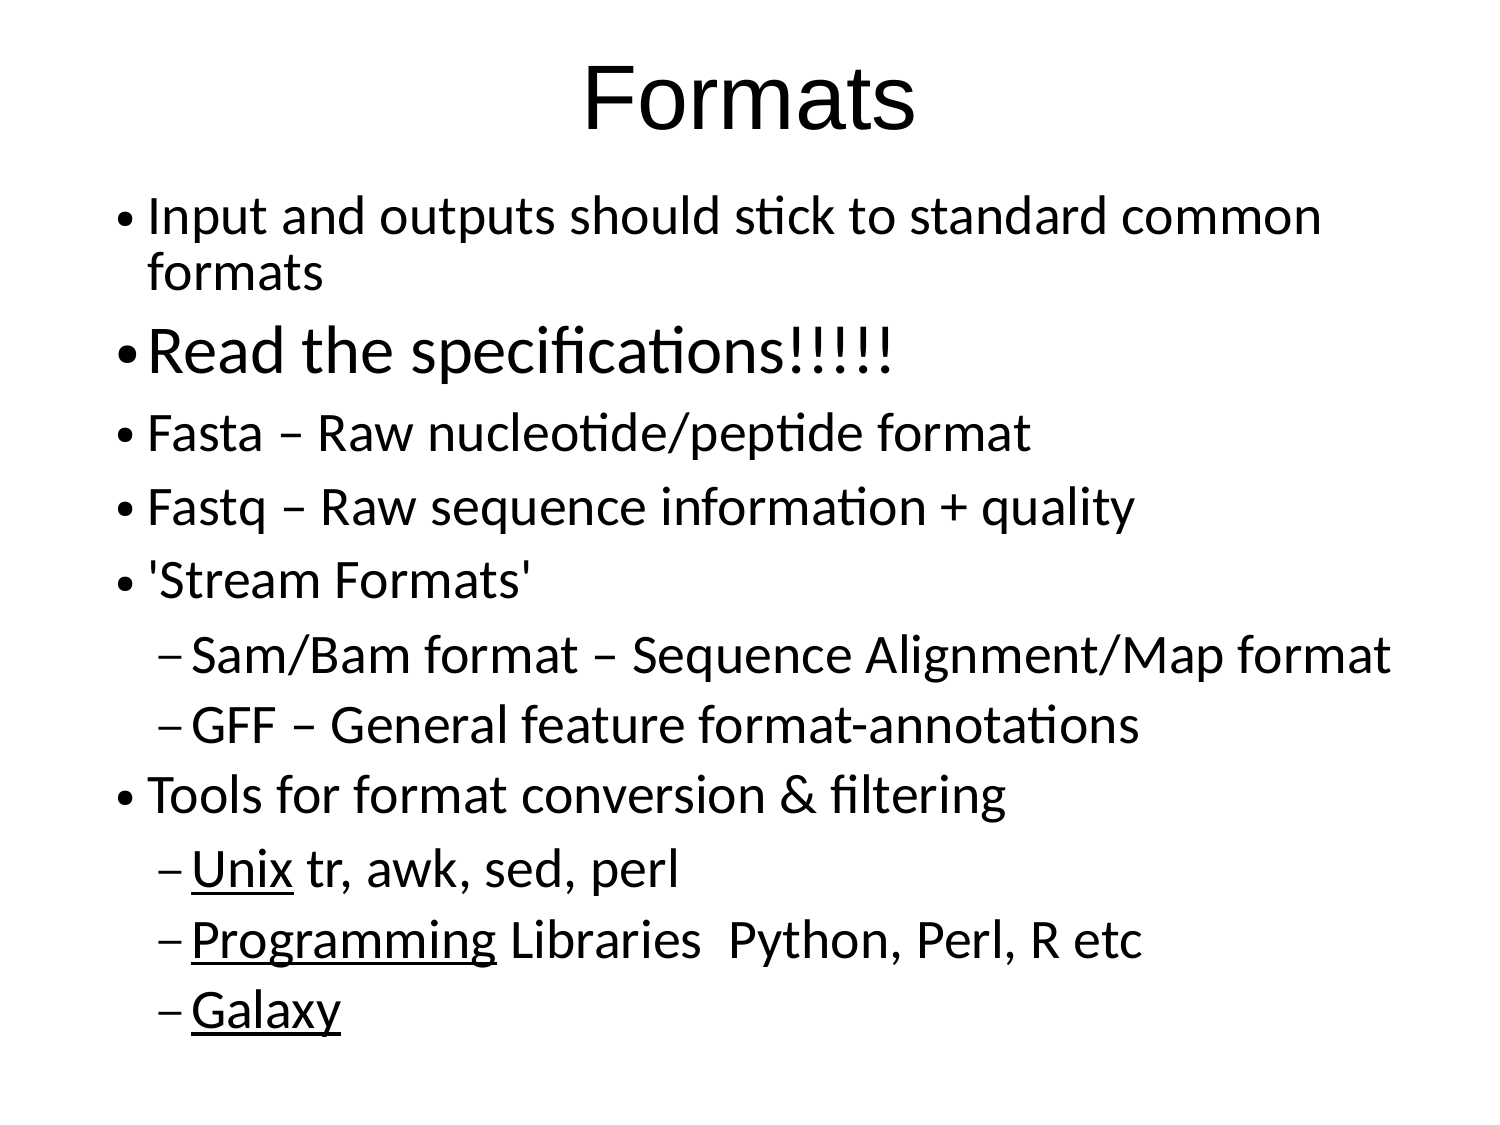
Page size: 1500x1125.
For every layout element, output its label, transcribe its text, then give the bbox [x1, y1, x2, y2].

list Input and outputs should stick to standard common formats Read the specifications!!!!! Fasta – Raw nucleotide/peptide format Fastq – Raw sequence information + quality 'Stream Formats' Sam/Bam format – Sequence Alignment/Map format GFF – General feature format-annotations Tools for format conversion & filtering Unix tr, awk, sed, perl Programming Libraries Python, Perl, R etc Galaxy [104, 192, 1425, 1048]
title Formats [75, 3, 1425, 192]
